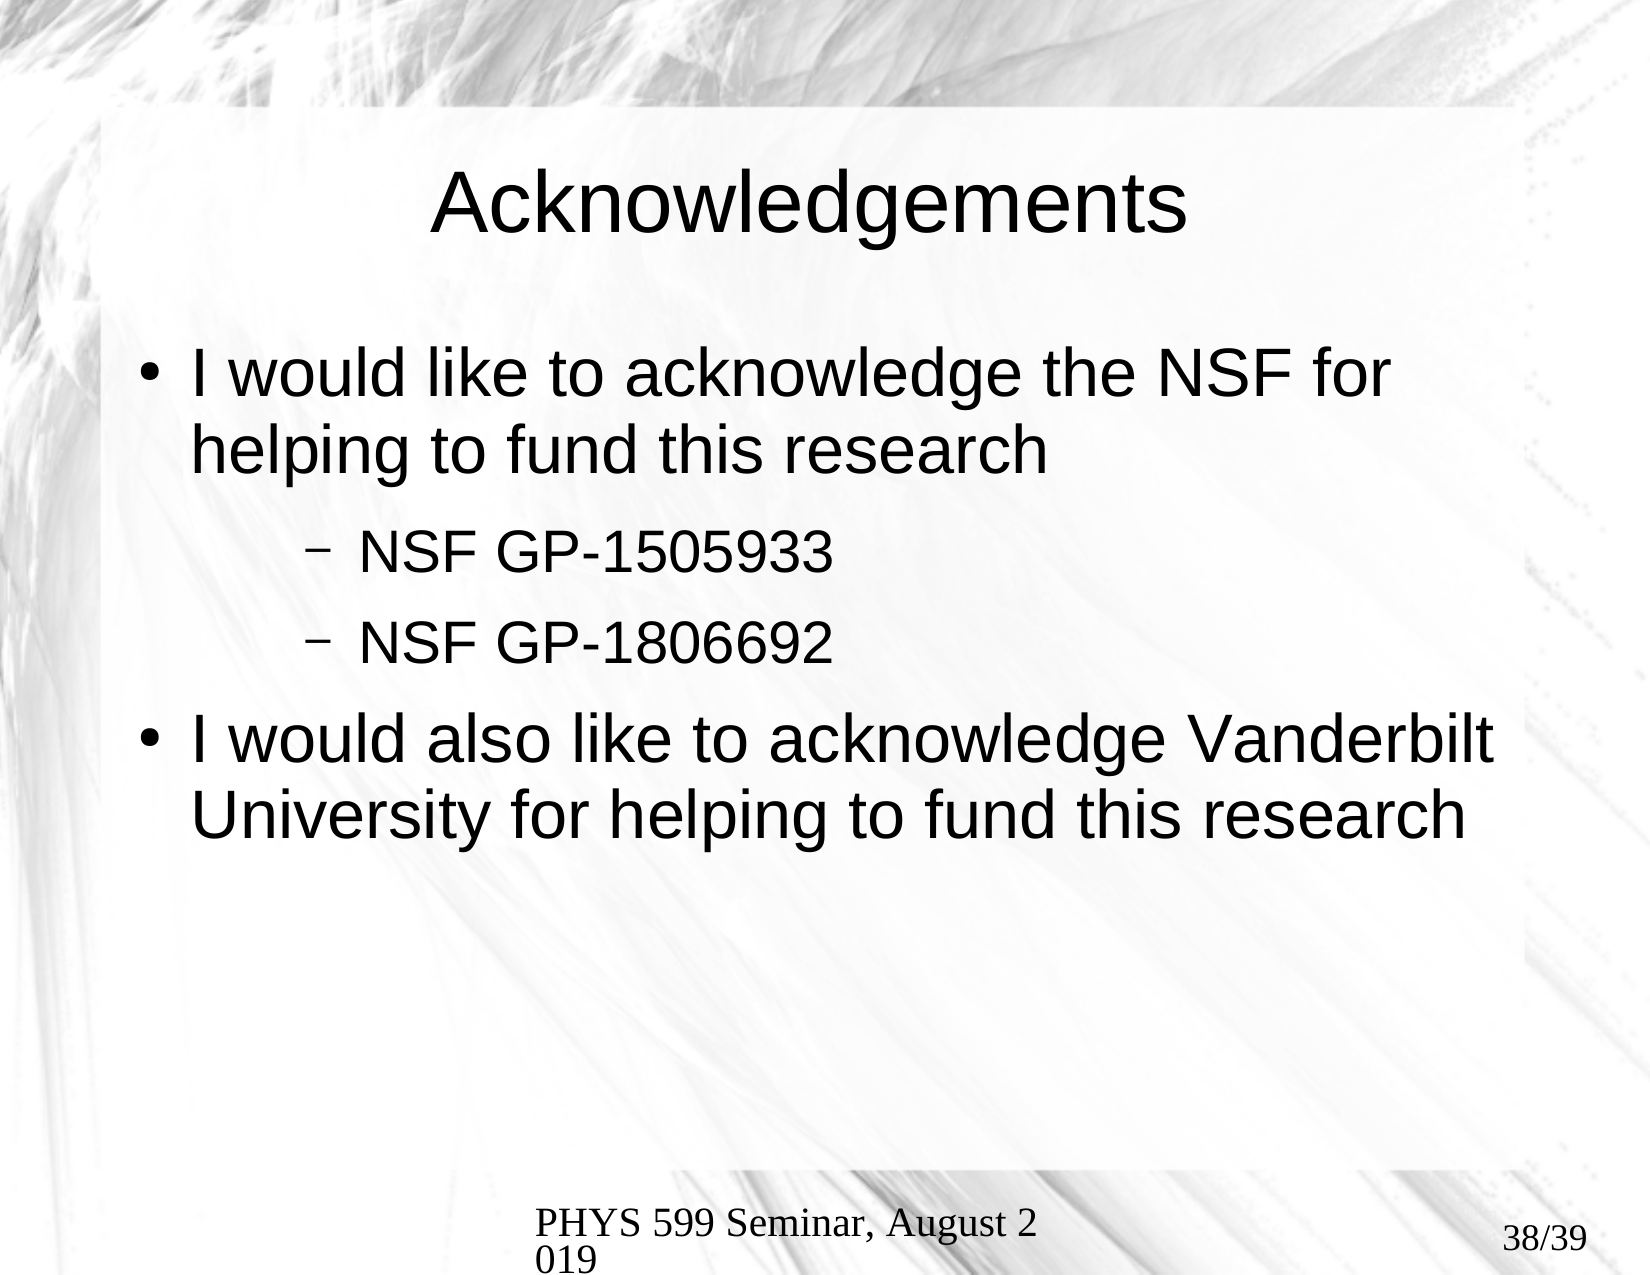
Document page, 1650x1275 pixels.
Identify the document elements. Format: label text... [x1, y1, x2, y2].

title Acknowledgements [117, 115, 1503, 288]
picture [0, 0, 1650, 1275]
list I would like to acknowledge the NSF for helping to fund this research NSF GP-1505933 NSF GP-1806692 I would also like to acknowledge Vanderbilt University for helping to fund this research [120, 334, 1501, 1144]
